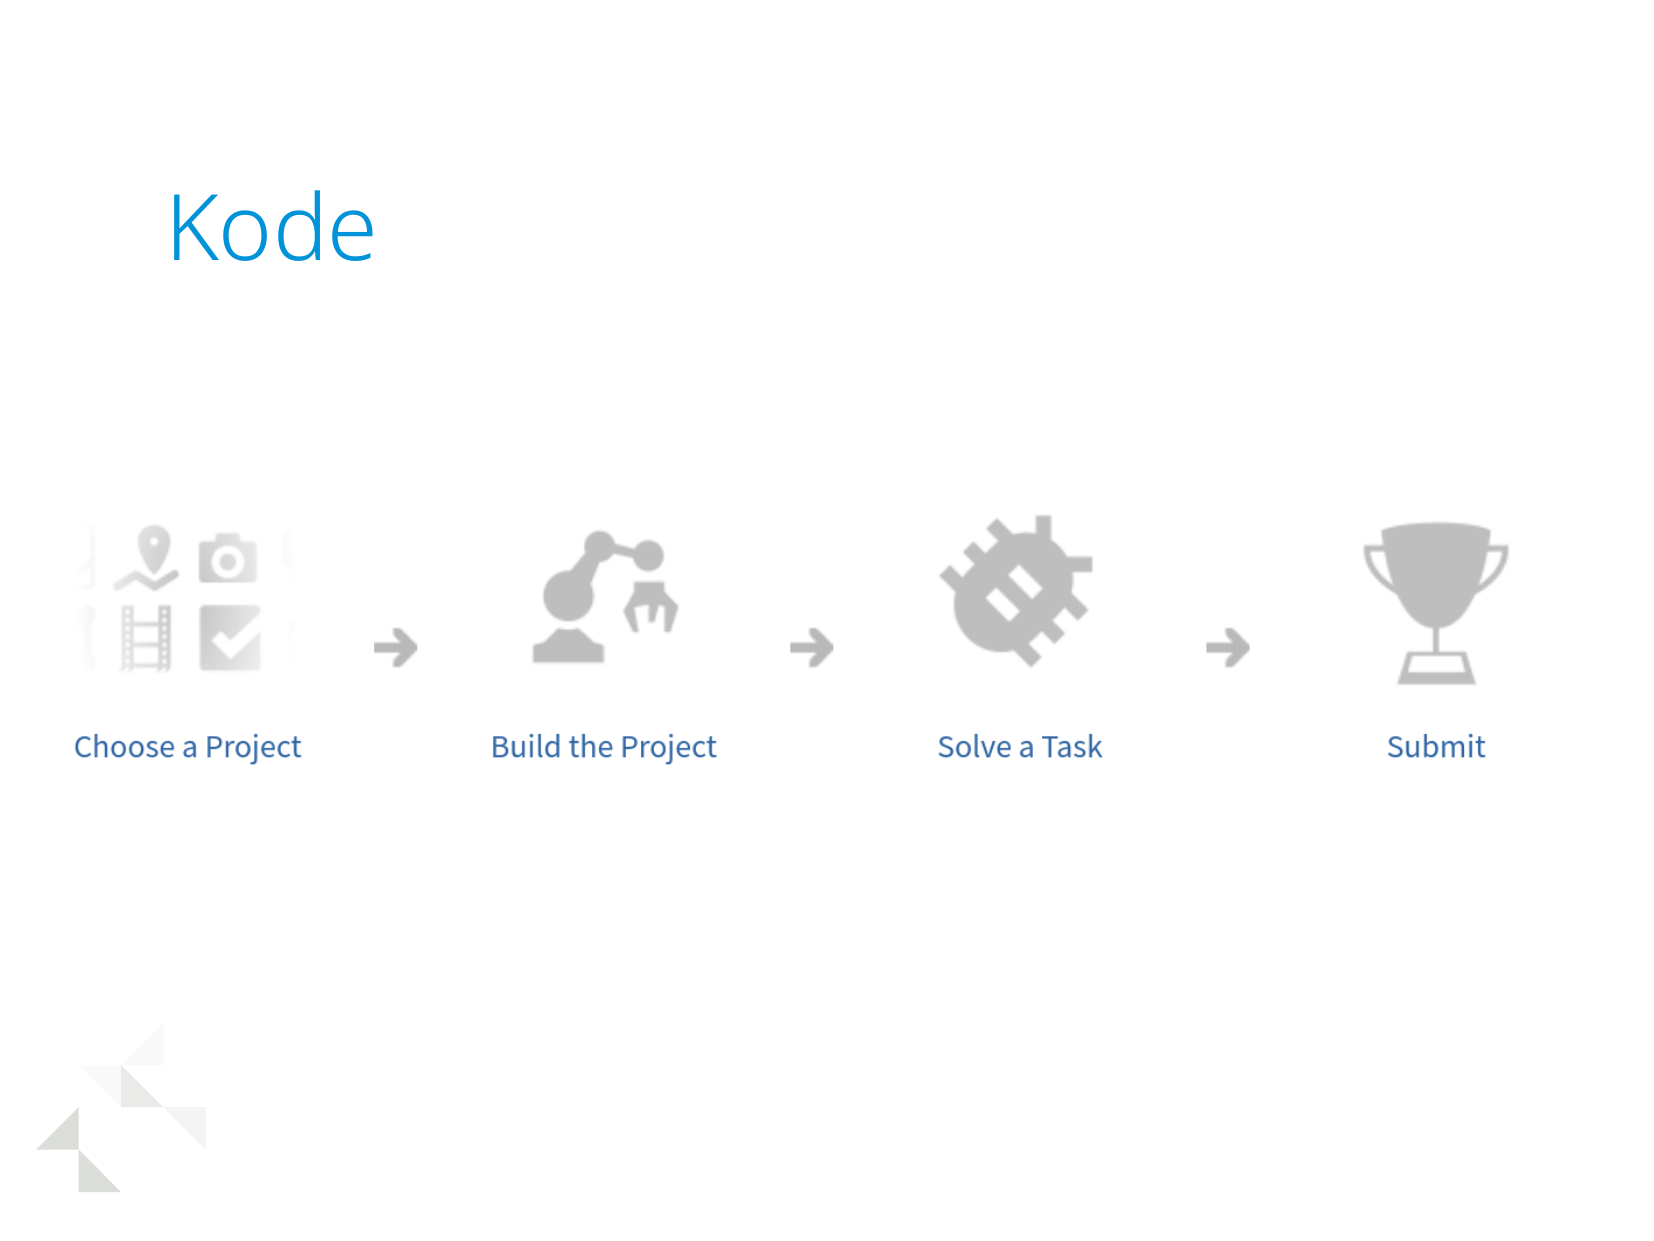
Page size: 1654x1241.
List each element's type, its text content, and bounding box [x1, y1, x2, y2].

list Kode [165, 135, 1486, 316]
picture [0, 444, 1653, 796]
